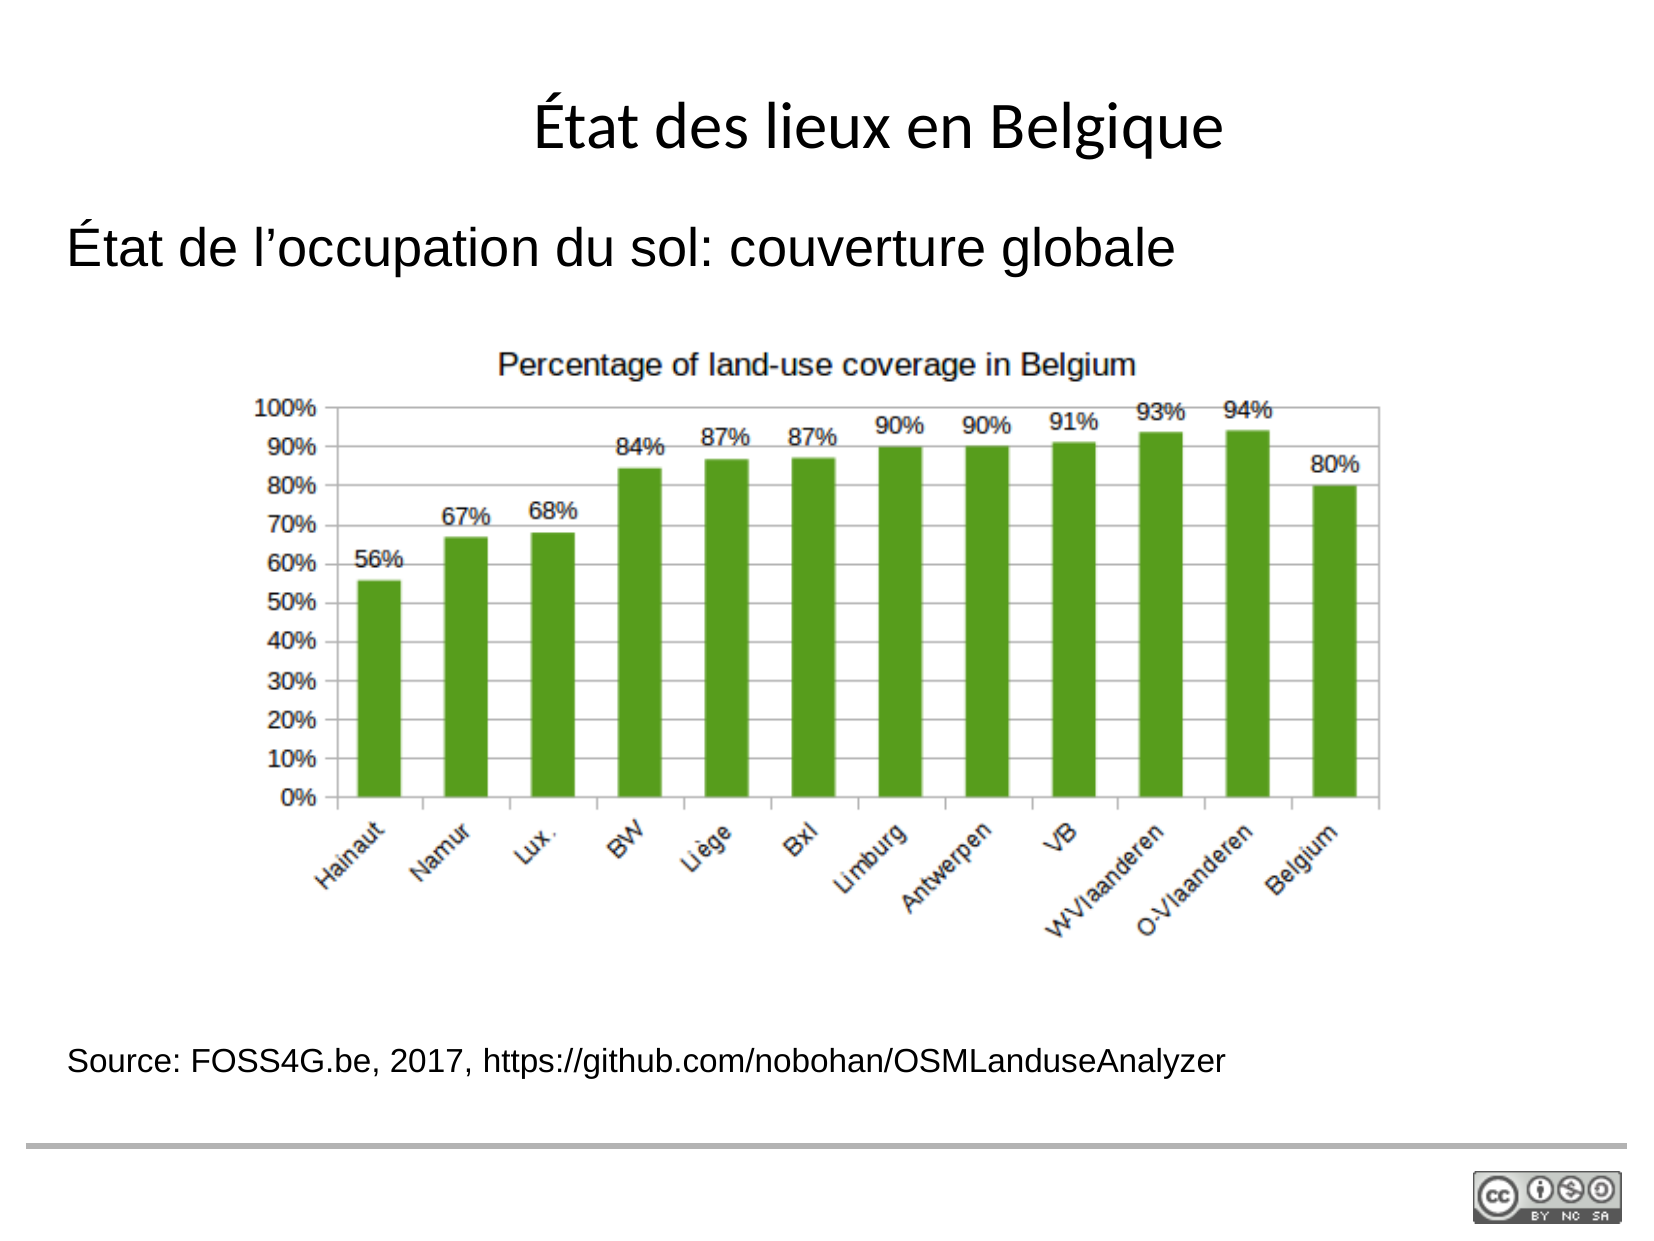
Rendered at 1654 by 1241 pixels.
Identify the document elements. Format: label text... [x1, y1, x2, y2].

text_box État de l’occupation du sol: couverture globale [52, 210, 1501, 1035]
text_box État de l’occupation du sol: couverture globale [52, 1126, 1501, 1192]
text_box Source: FOSS4G.be, 2017, https://github.com/nobohan/OSMLanduseAnalyzer [52, 1035, 1501, 1126]
title État des lieux en Belgique [135, 18, 1624, 226]
picture [225, 314, 1396, 973]
